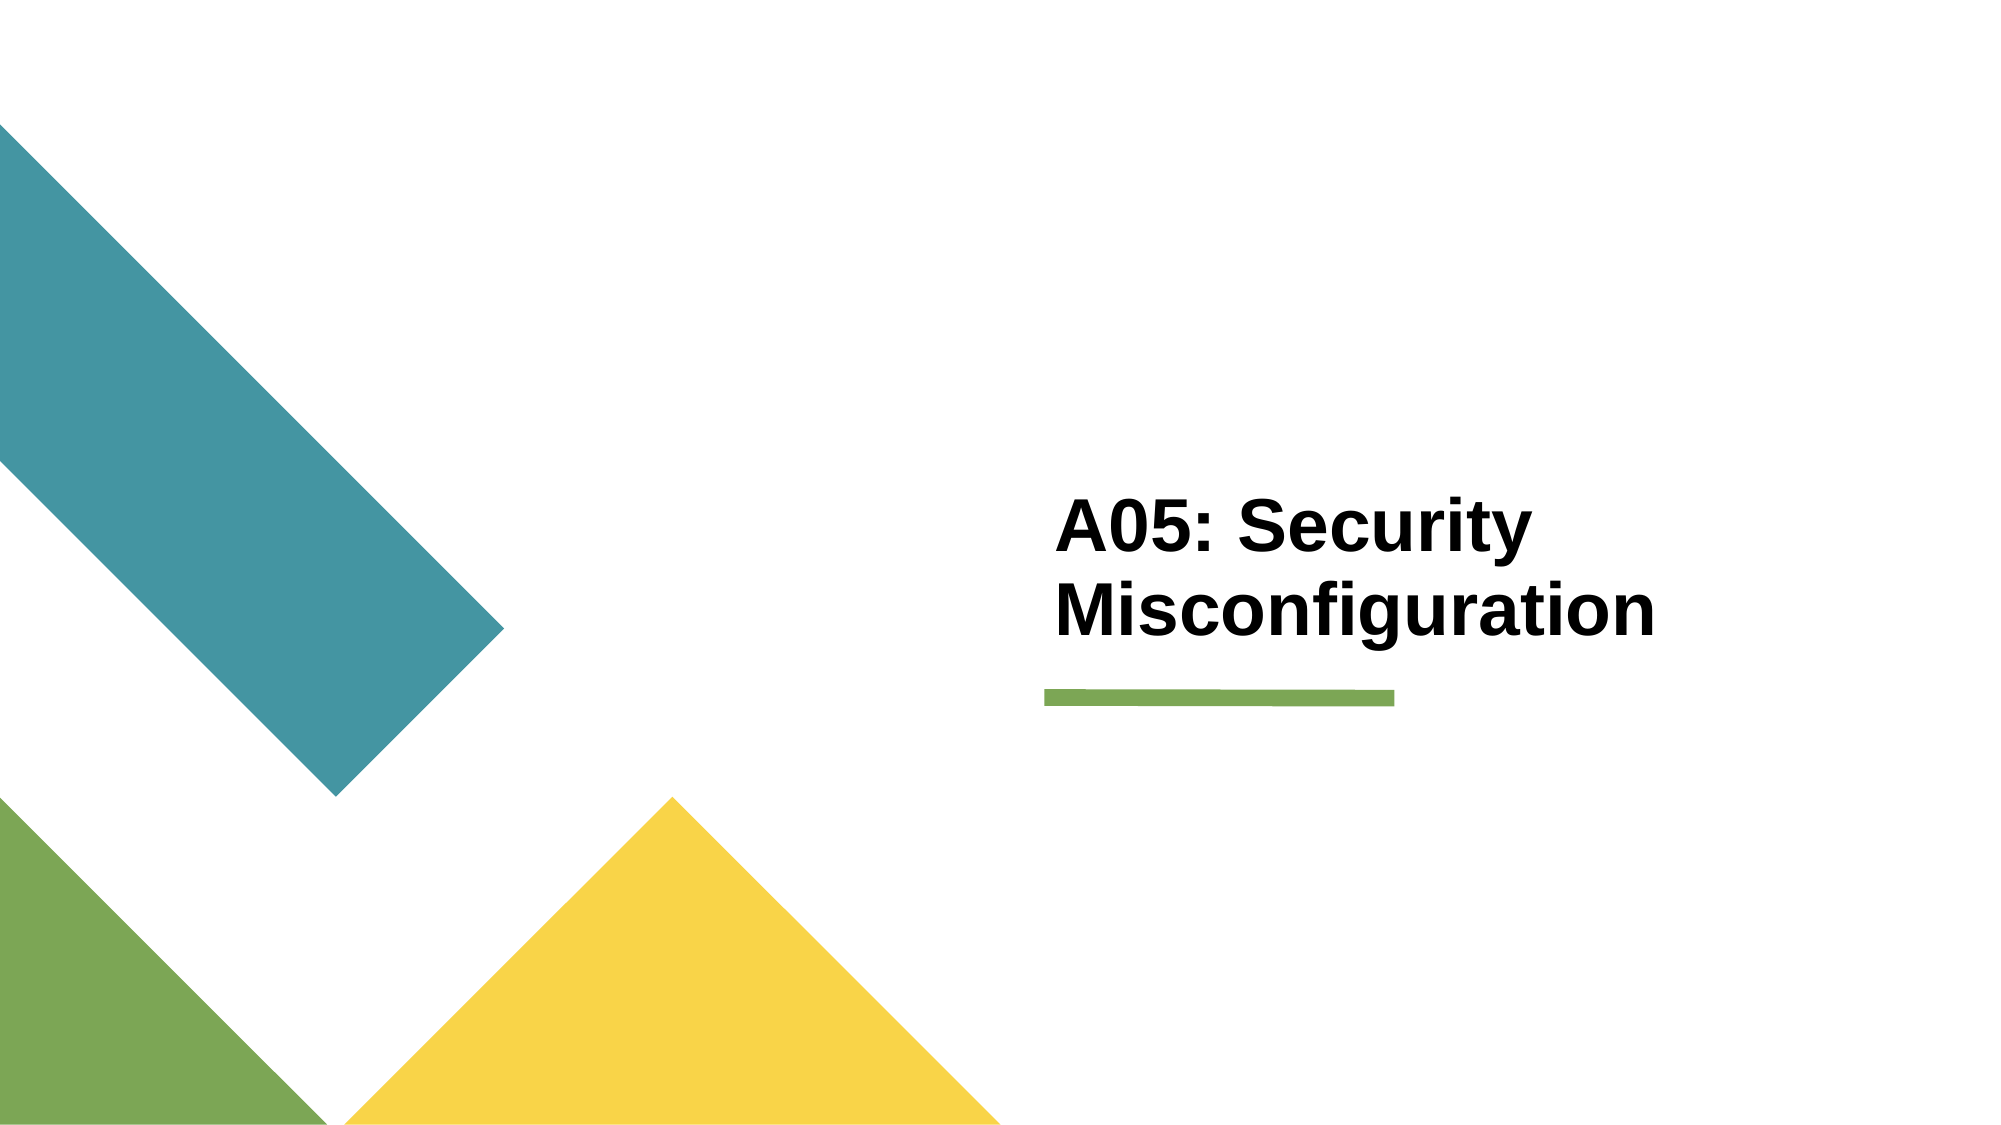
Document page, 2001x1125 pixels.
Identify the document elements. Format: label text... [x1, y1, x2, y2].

text_box A05: Security Misconfiguration [1039, 476, 1857, 722]
